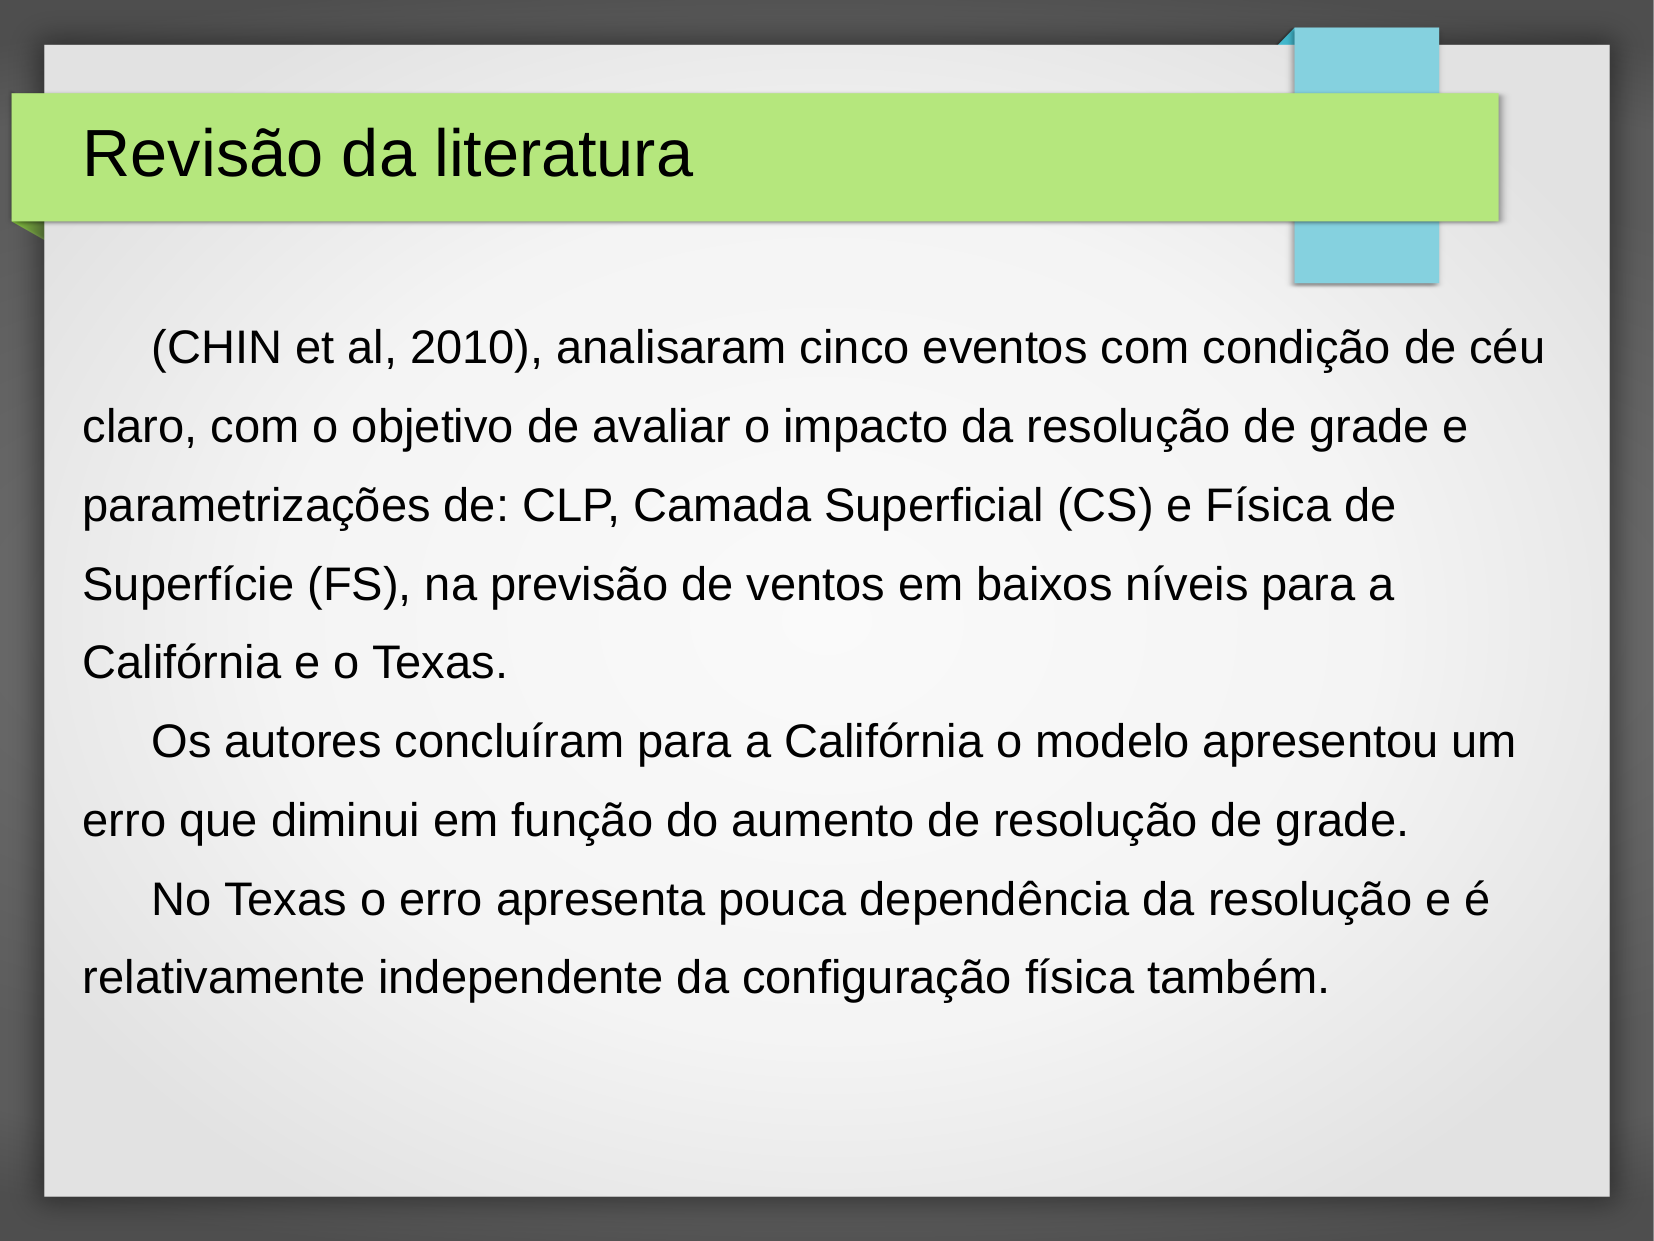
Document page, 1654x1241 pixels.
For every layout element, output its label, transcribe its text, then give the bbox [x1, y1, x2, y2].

list (CHIN et al, 2010), analisaram cinco eventos com condição de céu claro, com o objetivo de avaliar o impacto da resolução de grade e parametrizações de: CLP, Camada Superficial (CS) e Física de Superfície (FS), na previsão de ventos em baixos níveis para a Califórnia e o Texas. Os autores concluíram para a Califórnia o modelo apresentou um erro que diminui em função do aumento de resolução de grade. No Texas o erro apresenta pouca dependência da resolução e é relativamente independente da configuração física também. [82, 295, 1571, 1015]
picture [0, 0, 1654, 1241]
title Revisão da literatura [82, 94, 1264, 213]
